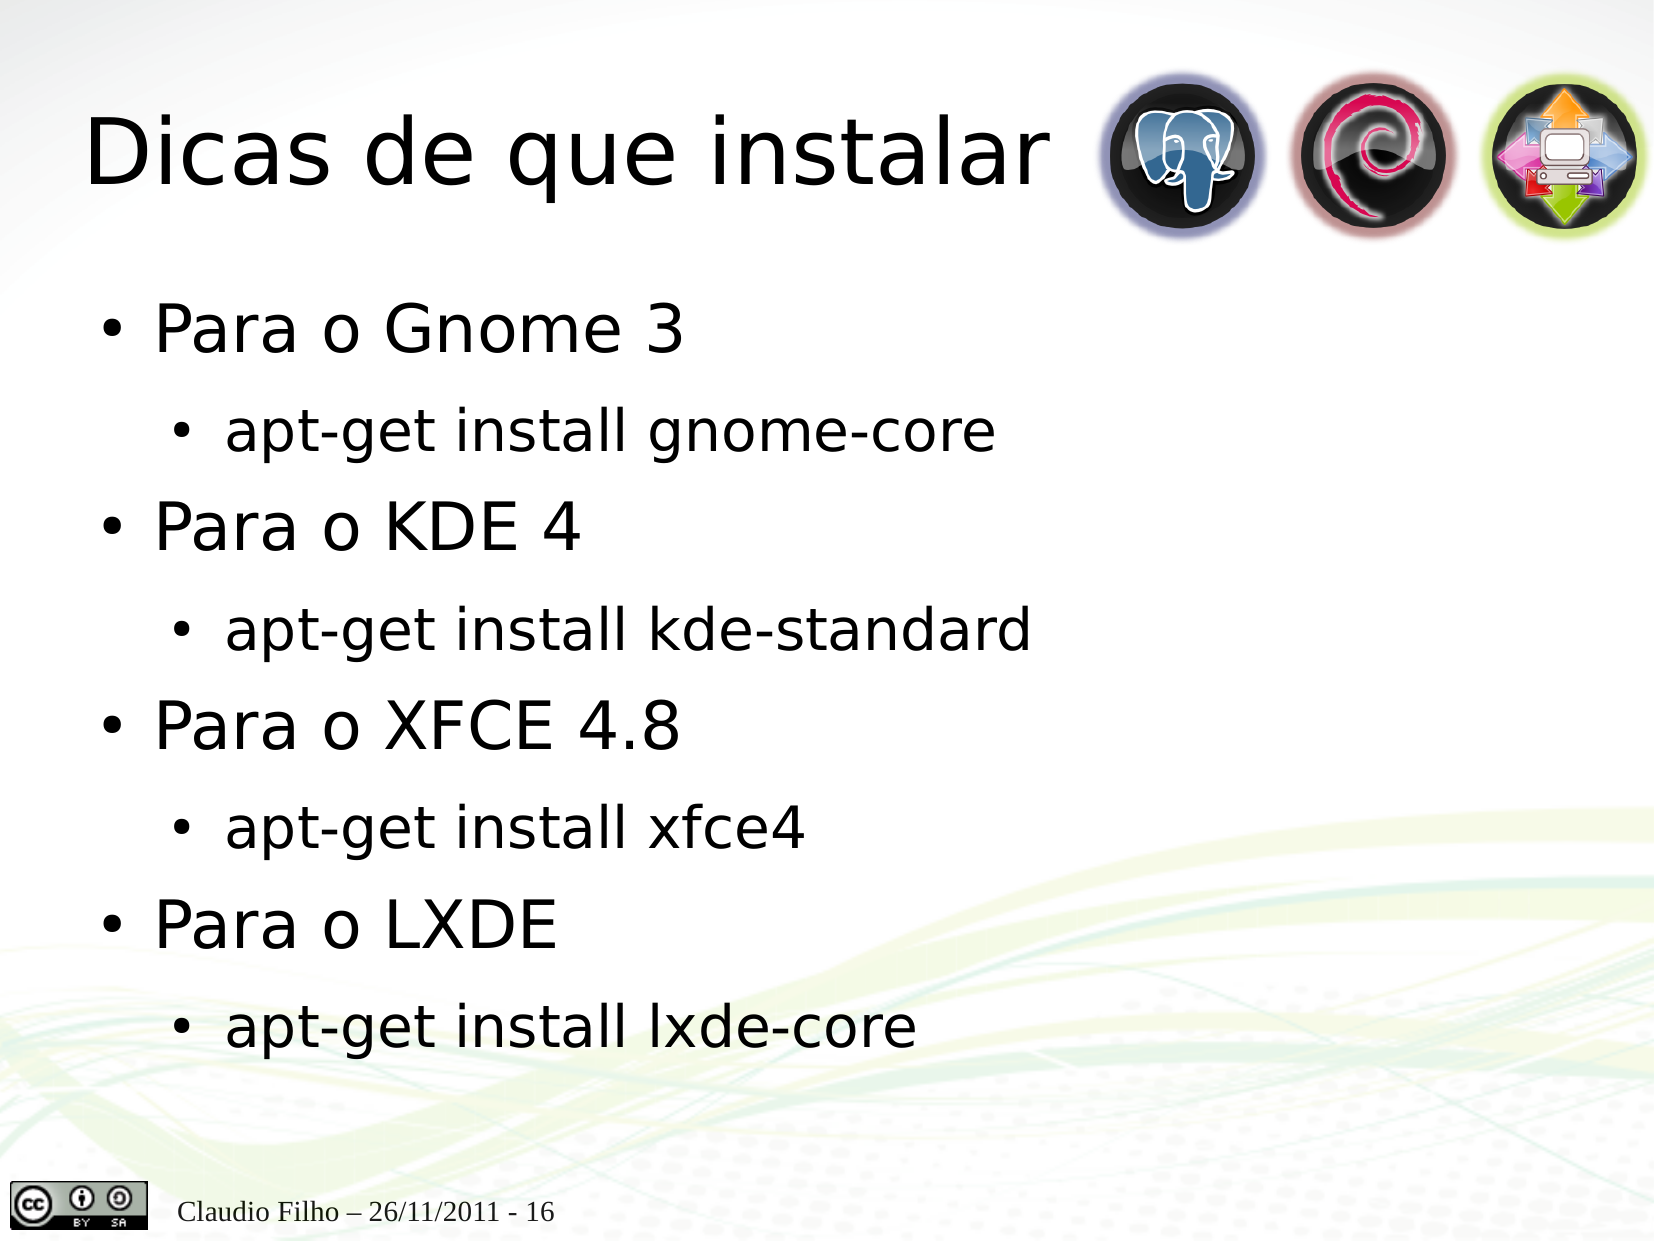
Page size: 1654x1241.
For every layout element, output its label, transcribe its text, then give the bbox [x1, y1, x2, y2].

list Para o Gnome 3 apt-get install gnome-core Para o KDE 4 apt-get install kde-standard Para o XFCE 4.8 apt-get install xfce4 Para o LXDE apt-get install lxde-core [82, 290, 1571, 1109]
title Dicas de que instalar [82, 49, 1093, 257]
picture [0, 0, 1654, 325]
picture [10, 1181, 148, 1230]
